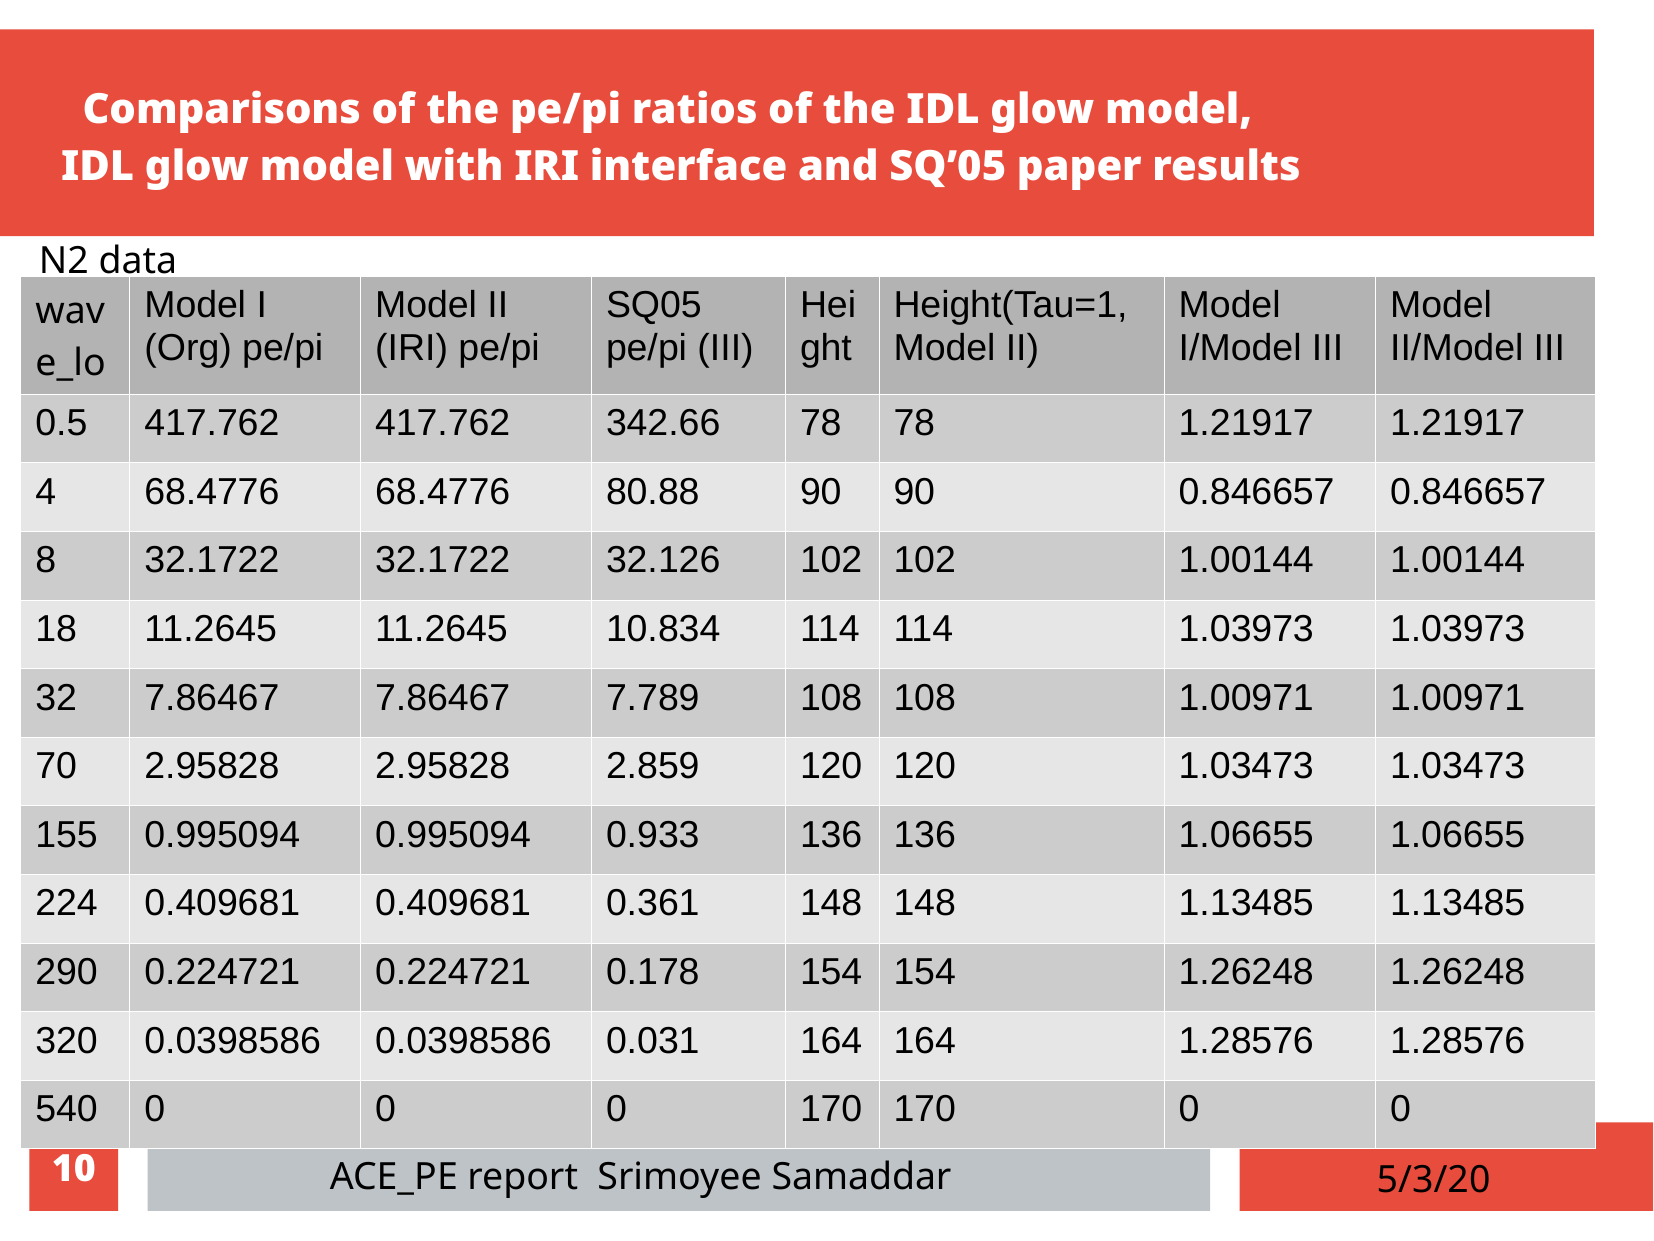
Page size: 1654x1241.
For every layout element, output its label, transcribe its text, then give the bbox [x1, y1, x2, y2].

table_cell 0 [130, 1081, 360, 1148]
table_header Height [786, 277, 879, 394]
table_cell 0 [1165, 1081, 1375, 1148]
table_header wave_lo [21, 277, 129, 394]
table_cell 120 [786, 738, 879, 805]
table_cell 90 [786, 463, 879, 531]
table_header SQ05 pe/pi (III) [592, 277, 785, 394]
table_header Model II (IRI) pe/pi [361, 277, 591, 394]
table_cell 1.13485 [1376, 875, 1595, 943]
table_cell 78 [786, 395, 879, 462]
table_cell 0.846657 [1165, 463, 1375, 531]
table_cell 1.00144 [1165, 532, 1375, 600]
table_header Model II/Model III [1376, 277, 1595, 394]
text_box ACE_PE report Srimoyee Samaddar [164, 1149, 1185, 1201]
table_cell 170 [786, 1081, 879, 1148]
table_cell 11.2645 [361, 601, 591, 668]
table_cell 0.0398586 [130, 1012, 360, 1080]
table_cell 164 [880, 1012, 1164, 1080]
table_cell 0.995094 [130, 806, 360, 874]
table_cell 290 [21, 944, 129, 1011]
table_cell 417.762 [130, 395, 360, 462]
table_cell 78 [880, 395, 1164, 462]
table_cell 10.834 [592, 601, 785, 668]
table_cell 1.28576 [1376, 1012, 1595, 1080]
table_cell 1.03473 [1165, 738, 1375, 805]
table_cell 68.4776 [361, 463, 591, 531]
table_cell 68.4776 [130, 463, 360, 531]
table_cell 164 [786, 1012, 879, 1080]
table_cell 417.762 [361, 395, 591, 462]
table_cell 148 [786, 875, 879, 943]
table_cell 32.1722 [361, 532, 591, 600]
table_cell 154 [880, 944, 1164, 1011]
text_box N2 data [24, 226, 233, 286]
title Comparisons of the pe/pi ratios of the IDL glow model, IDL glow model with IRI interface and SQ’05 paper results [39, 45, 1575, 193]
table_cell 8 [21, 532, 129, 600]
table_cell 1.21917 [1165, 395, 1375, 462]
table_cell 18 [21, 601, 129, 668]
table_cell 0.409681 [130, 875, 360, 943]
table_cell 2.859 [592, 738, 785, 805]
table_cell 1.03473 [1376, 738, 1595, 805]
table_cell 108 [880, 669, 1164, 737]
table_header Height(Tau=1, Model II) [880, 277, 1164, 394]
table_cell 0 [1376, 1081, 1595, 1148]
table_cell 0.409681 [361, 875, 591, 943]
table_cell 540 [21, 1081, 129, 1148]
table_cell 0.846657 [1376, 463, 1595, 531]
table_cell 0.0398586 [361, 1012, 591, 1080]
table_cell 1.00971 [1165, 669, 1375, 737]
table_cell 148 [880, 875, 1164, 943]
table_cell 2.95828 [361, 738, 591, 805]
text_box 5/3/20 [1361, 1145, 1545, 1216]
table_cell 114 [786, 601, 879, 668]
table_cell 342.66 [592, 395, 785, 462]
table_cell 114 [880, 601, 1164, 668]
table_header Model I (Org) pe/pi [130, 277, 360, 394]
table_cell 0 [592, 1081, 785, 1148]
table_cell 7.86467 [361, 669, 591, 737]
table_cell 0 [361, 1081, 591, 1148]
table_cell 0.224721 [130, 944, 360, 1011]
table_cell 1.26248 [1376, 944, 1595, 1011]
table_cell 0.5 [21, 395, 129, 462]
table_header Model I/Model III [1165, 277, 1375, 394]
table_cell 1.28576 [1165, 1012, 1375, 1080]
table_cell 320 [21, 1012, 129, 1080]
table_cell 7.789 [592, 669, 785, 737]
table_cell 2.95828 [130, 738, 360, 805]
table_cell 1.03973 [1376, 601, 1595, 668]
table_cell 32.1722 [130, 532, 360, 600]
table_cell 1.26248 [1165, 944, 1375, 1011]
table_cell 1.13485 [1165, 875, 1375, 943]
table_cell 1.00971 [1376, 669, 1595, 737]
table_cell 1.06655 [1376, 806, 1595, 874]
table_cell 0.933 [592, 806, 785, 874]
table_cell 120 [880, 738, 1164, 805]
table_cell 4 [21, 463, 129, 531]
table_cell 108 [786, 669, 879, 737]
table_cell 154 [786, 944, 879, 1011]
table_cell 70 [21, 738, 129, 805]
table_cell 32 [21, 669, 129, 737]
table_cell 102 [786, 532, 879, 600]
table_cell 90 [880, 463, 1164, 531]
table_cell 32.126 [592, 532, 785, 600]
table_cell 0.995094 [361, 806, 591, 874]
table_cell 0.178 [592, 944, 785, 1011]
table_cell 136 [786, 806, 879, 874]
table_cell 136 [880, 806, 1164, 874]
table_cell 0.361 [592, 875, 785, 943]
table_cell 1.00144 [1376, 532, 1595, 600]
table_cell 102 [880, 532, 1164, 600]
table_cell 1.03973 [1165, 601, 1375, 668]
table_cell 7.86467 [130, 669, 360, 737]
table_cell 0.031 [592, 1012, 785, 1080]
table_cell 1.06655 [1165, 806, 1375, 874]
table_cell 155 [21, 806, 129, 874]
table_cell 170 [880, 1081, 1164, 1148]
table_cell 11.2645 [130, 601, 360, 668]
table_cell 80.88 [592, 463, 785, 531]
table_cell 0.224721 [361, 944, 591, 1011]
table_cell 1.21917 [1376, 395, 1595, 462]
table_cell 224 [21, 875, 129, 943]
